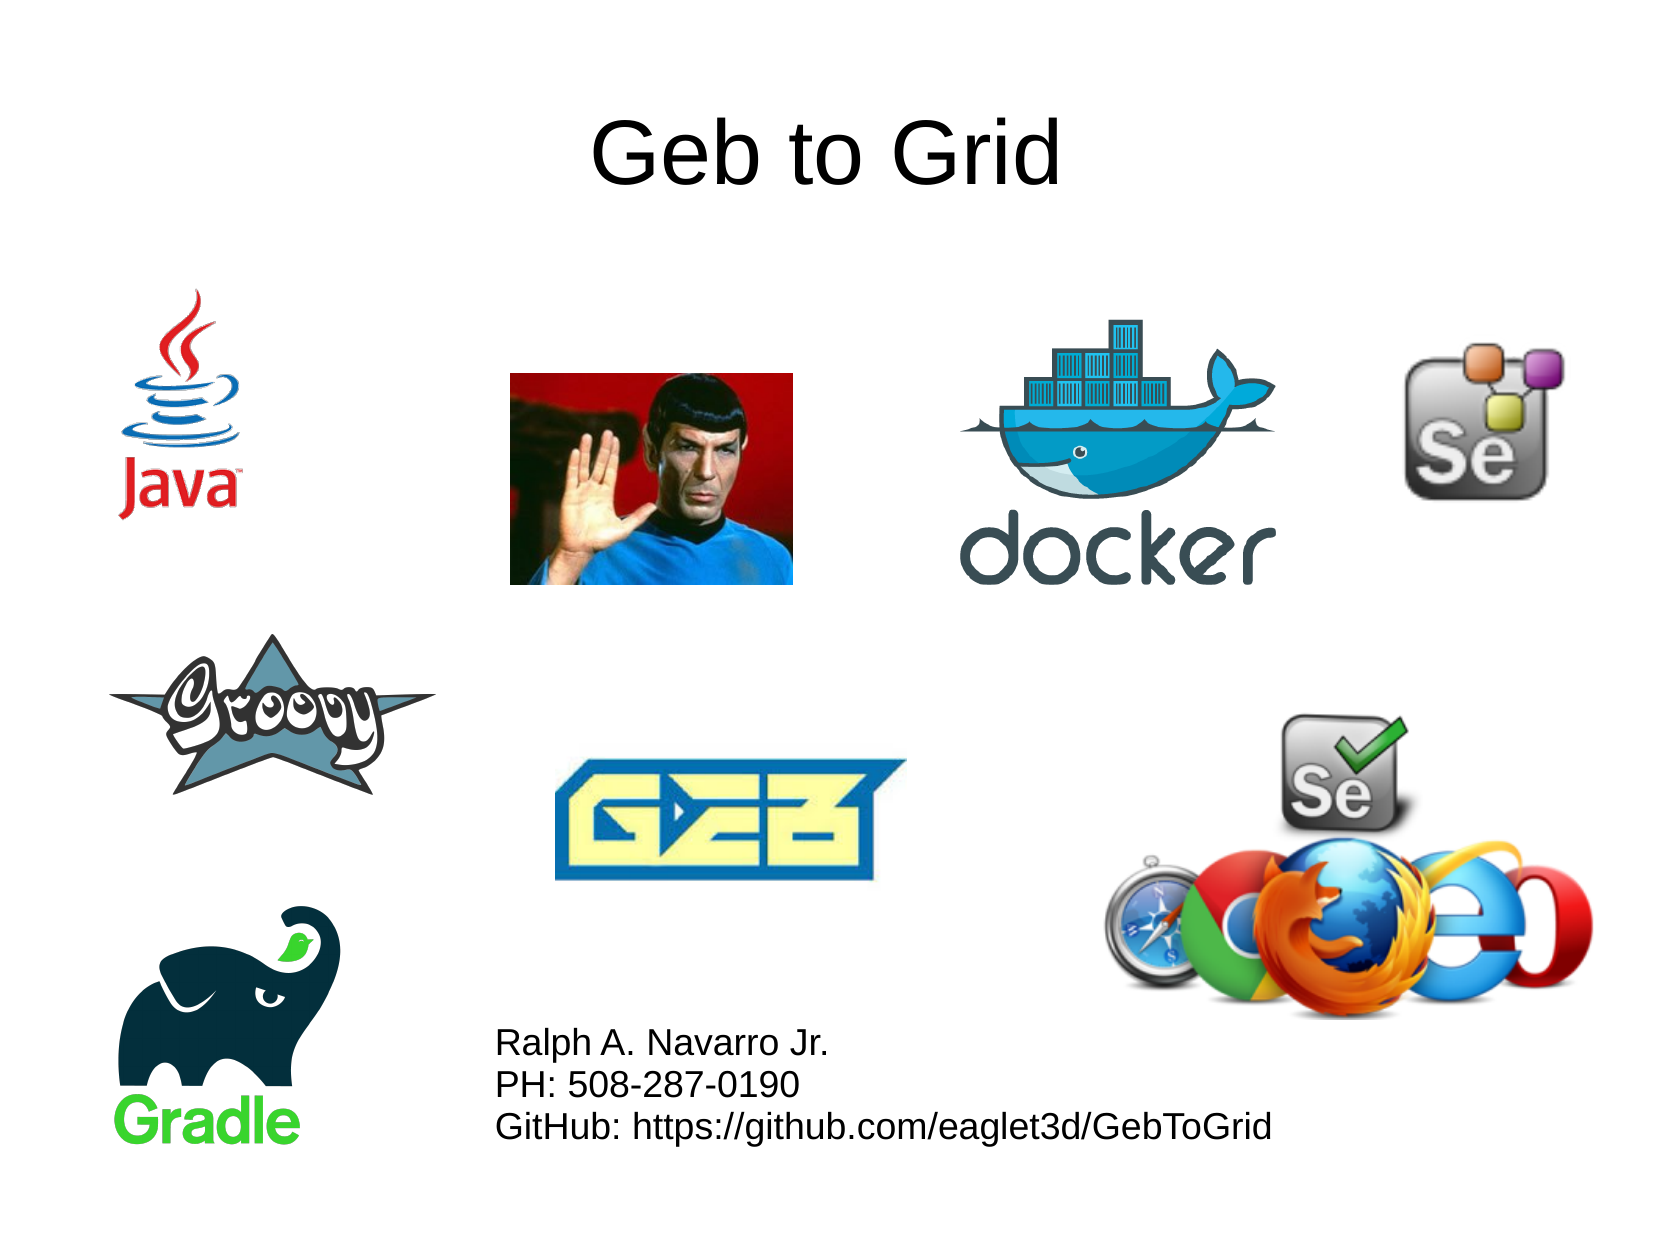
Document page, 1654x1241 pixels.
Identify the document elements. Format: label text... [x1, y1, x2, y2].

picture [510, 373, 793, 586]
picture [960, 319, 1276, 586]
picture [1065, 707, 1612, 1021]
picture [1398, 333, 1574, 509]
picture [45, 269, 316, 540]
picture [555, 644, 907, 997]
picture [109, 634, 436, 796]
text_box Ralph A. Navarro Jr. PH: 508-287-0190 GitHub: https://github.com/eaglet3d/GebToGrid [480, 1014, 1321, 1186]
picture [105, 899, 347, 1150]
title Geb to Grid [82, 49, 1571, 257]
